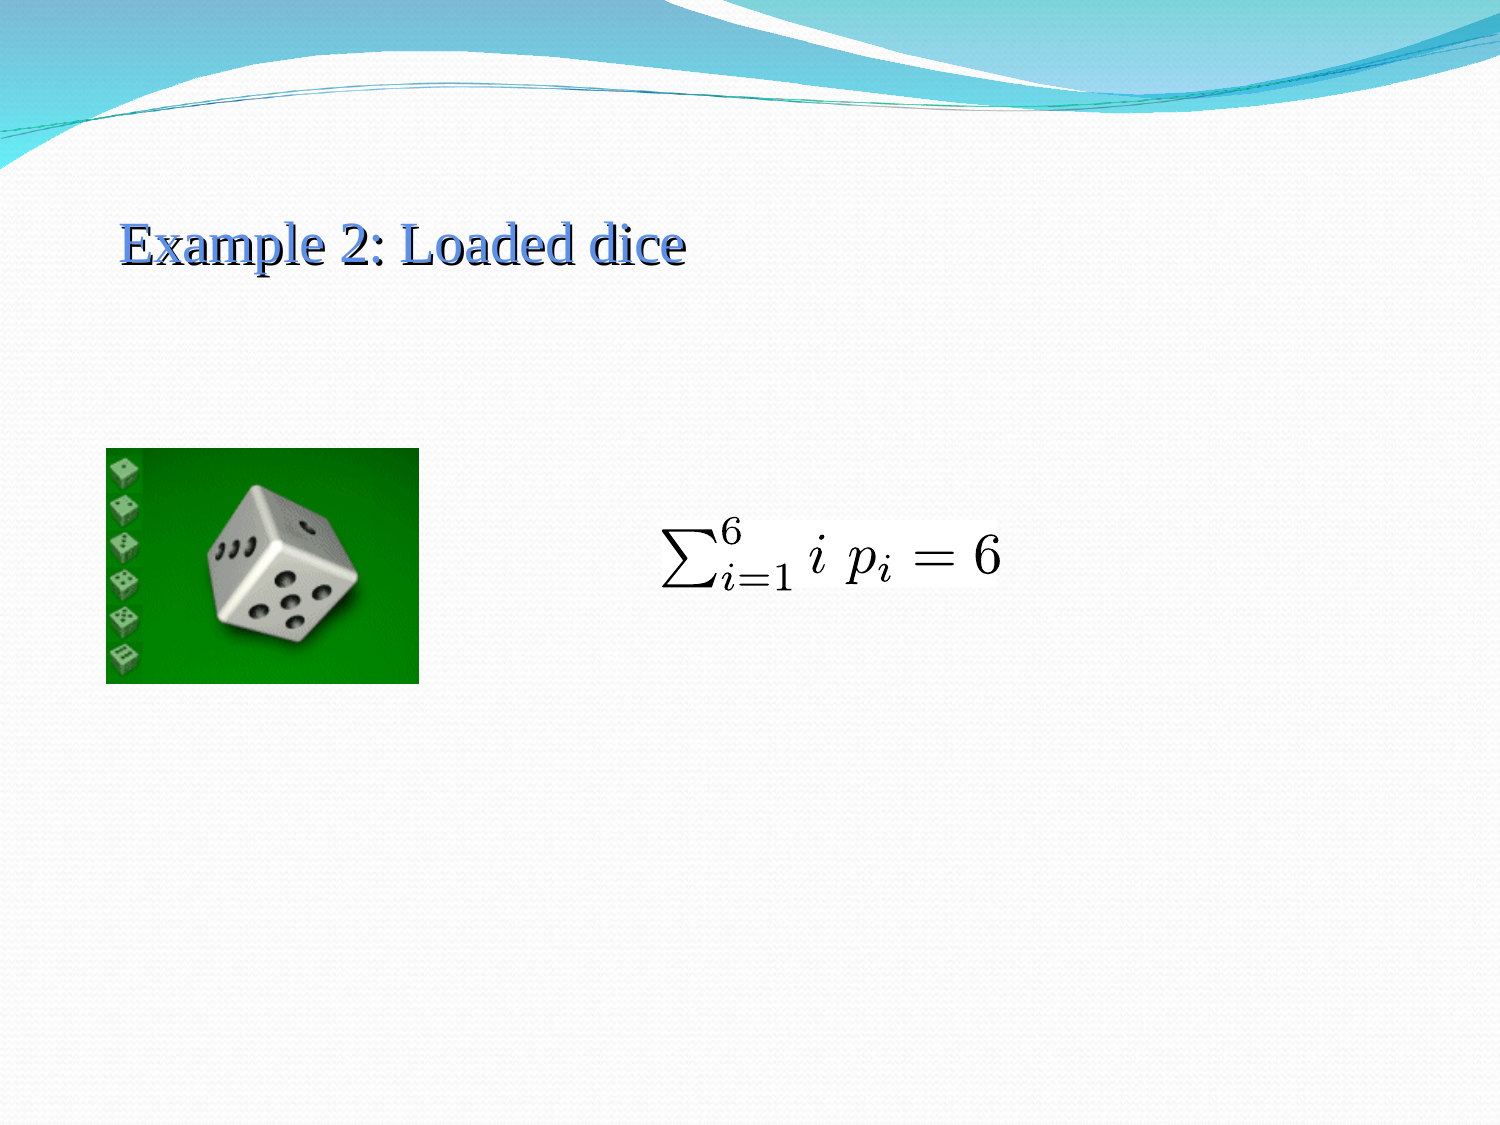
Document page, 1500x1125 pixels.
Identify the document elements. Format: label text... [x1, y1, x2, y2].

text_box Example 2: Loaded dice [38, 207, 1008, 275]
picture [0, 0, 1500, 1125]
text_box [661, 516, 1000, 591]
